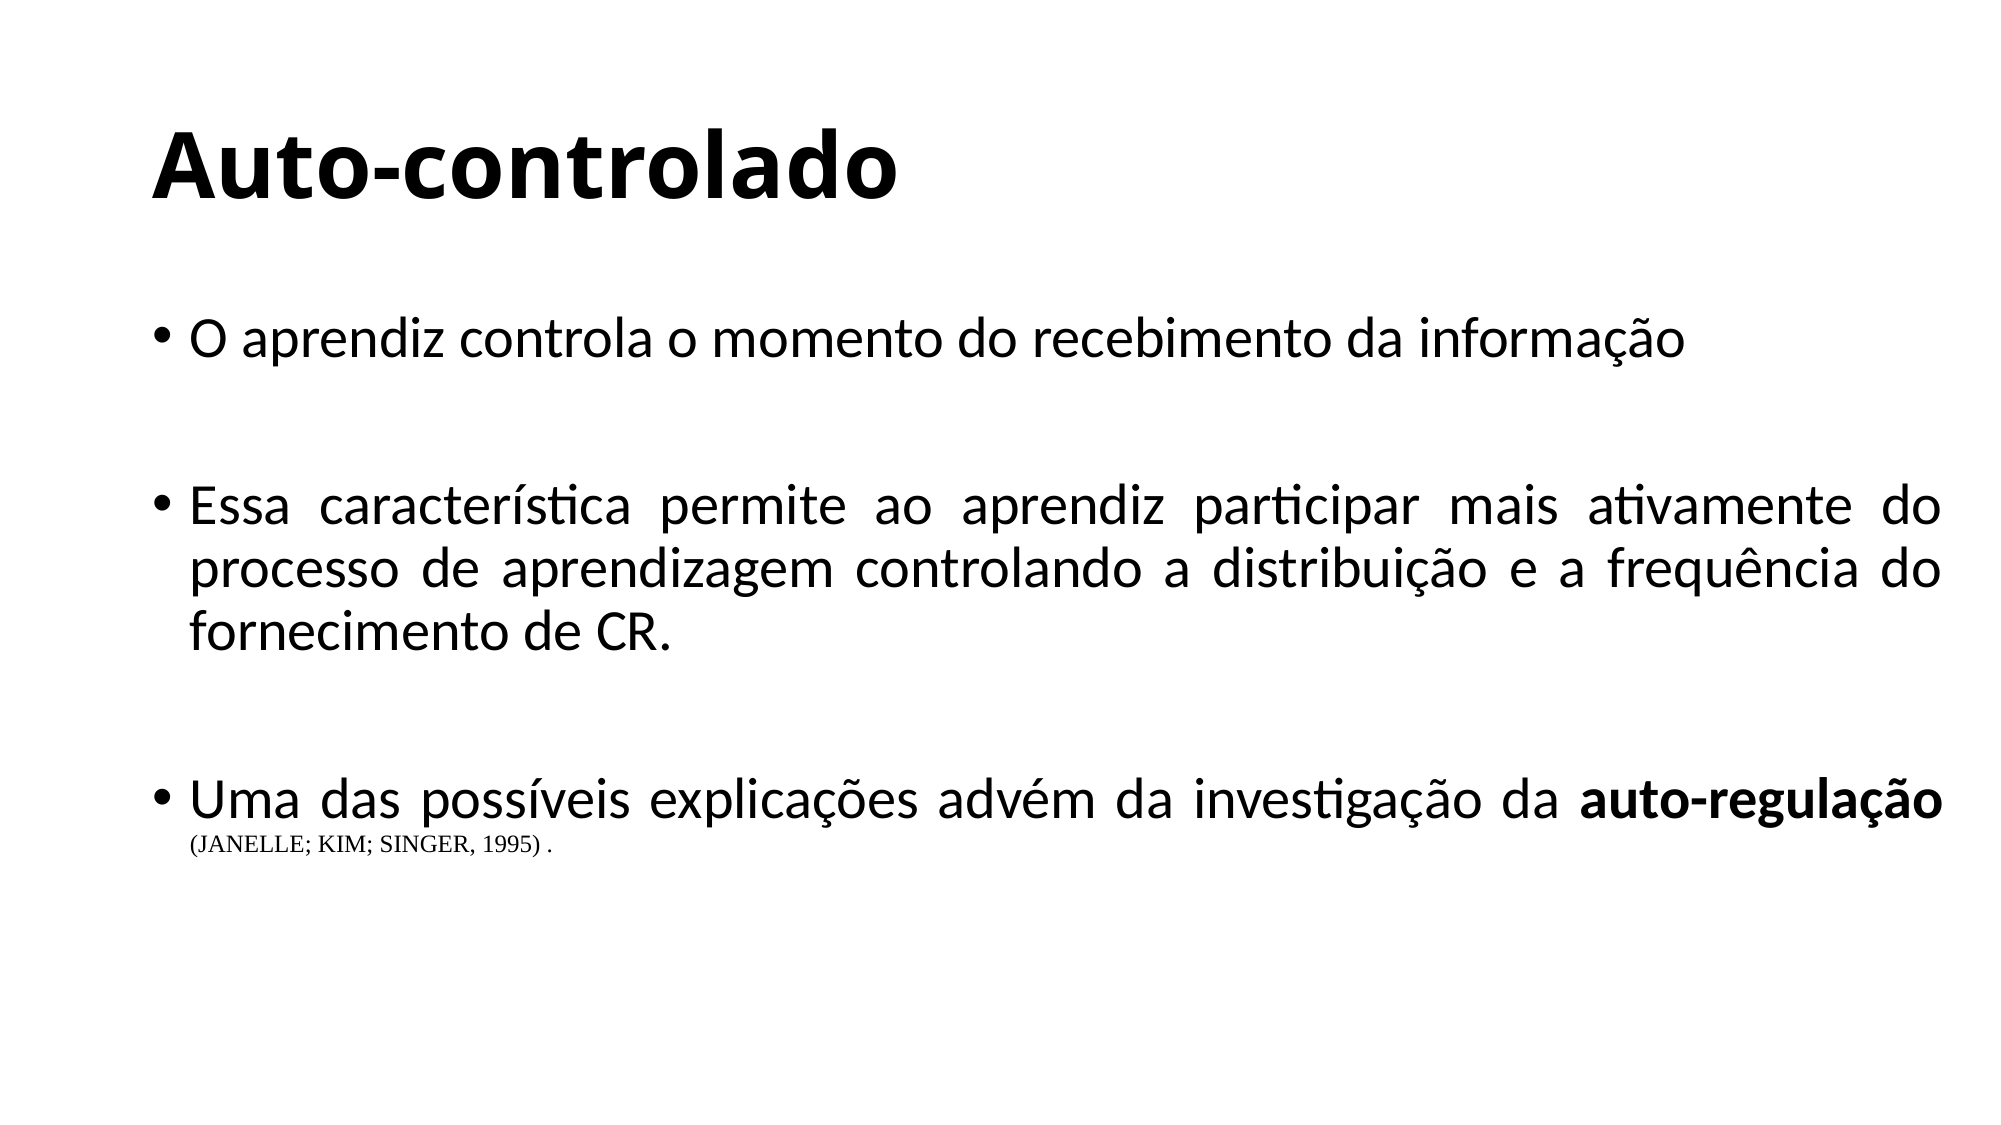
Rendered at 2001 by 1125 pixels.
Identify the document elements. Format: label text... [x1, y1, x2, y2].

list O aprendiz controla o momento do recebimento da informação Essa característica permite ao aprendiz participar mais ativamente do processo de aprendizagem controlando a distribuição e a frequência do fornecimento de CR. Uma das possíveis explicações advém da investigação da auto-regulação (JANELLE; KIM; SINGER, 1995) . [137, 299, 1959, 1014]
title Auto-controlado [137, 59, 1863, 278]
